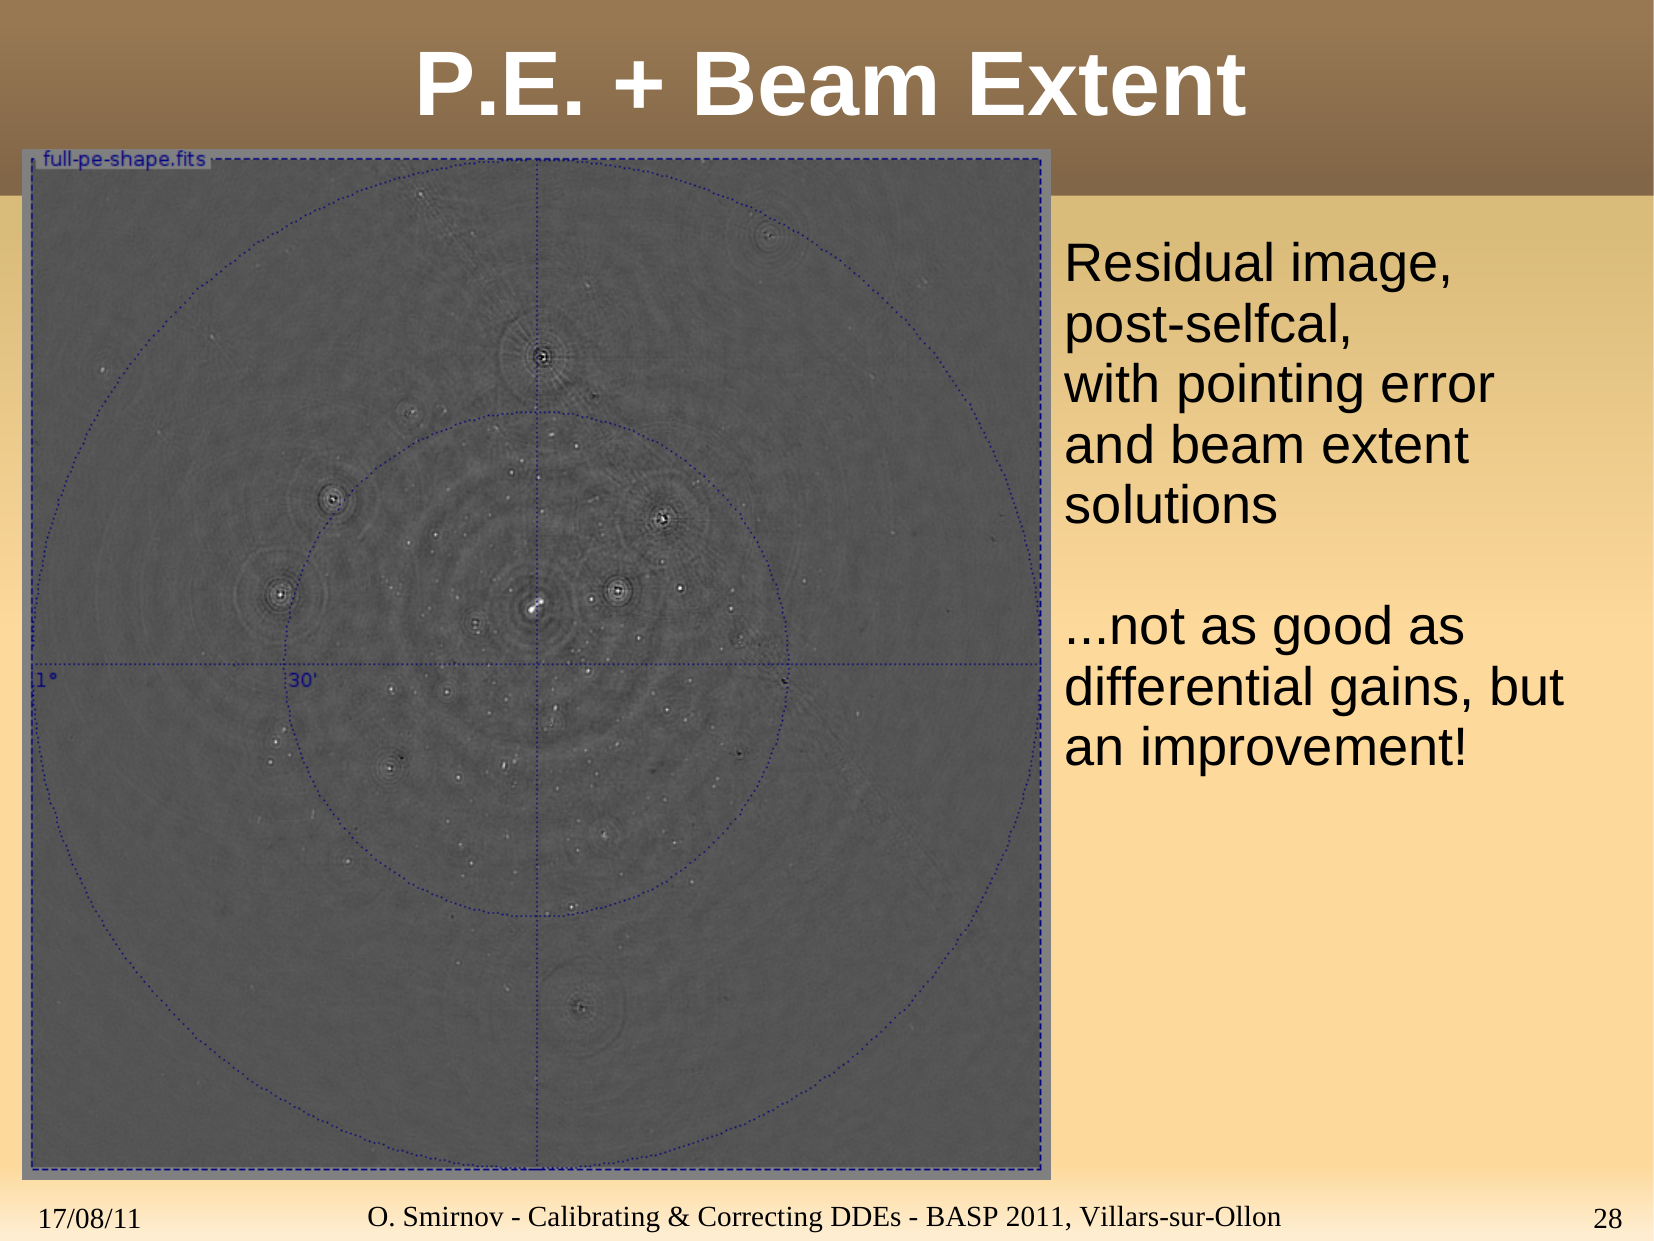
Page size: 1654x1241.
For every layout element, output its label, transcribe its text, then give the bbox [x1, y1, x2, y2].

text_box Residual image, post-selfcal, with pointing error and beam extent solutions ...not as good as differential gains, but an improvement! [1050, 225, 1613, 785]
title P.E. + Beam Extent [86, 0, 1576, 188]
picture [0, 0, 1654, 1241]
